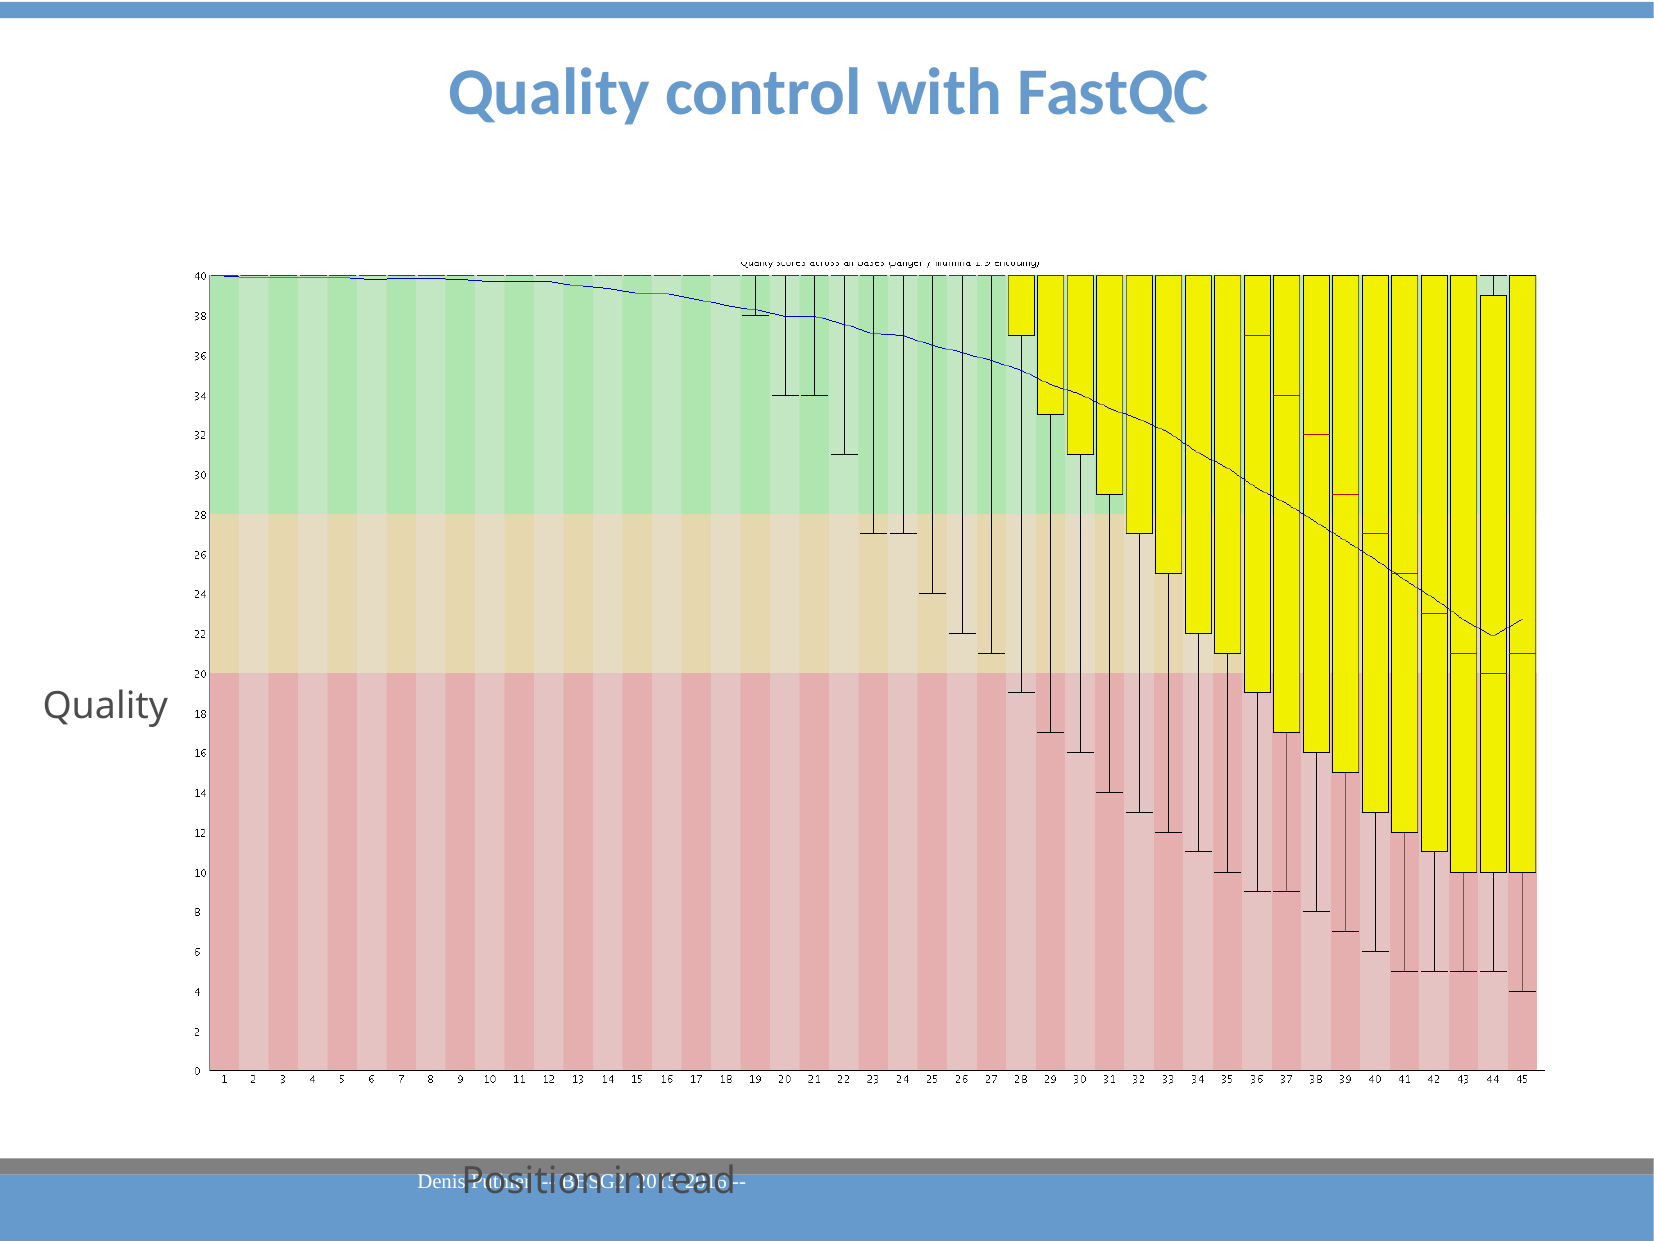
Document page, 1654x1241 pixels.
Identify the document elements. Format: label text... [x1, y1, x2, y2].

text_box Position in read [446, 1146, 1141, 1212]
picture [191, 262, 1545, 1088]
text_box Quality [27, 670, 192, 737]
title Quality control with FastQC [85, 18, 1574, 177]
